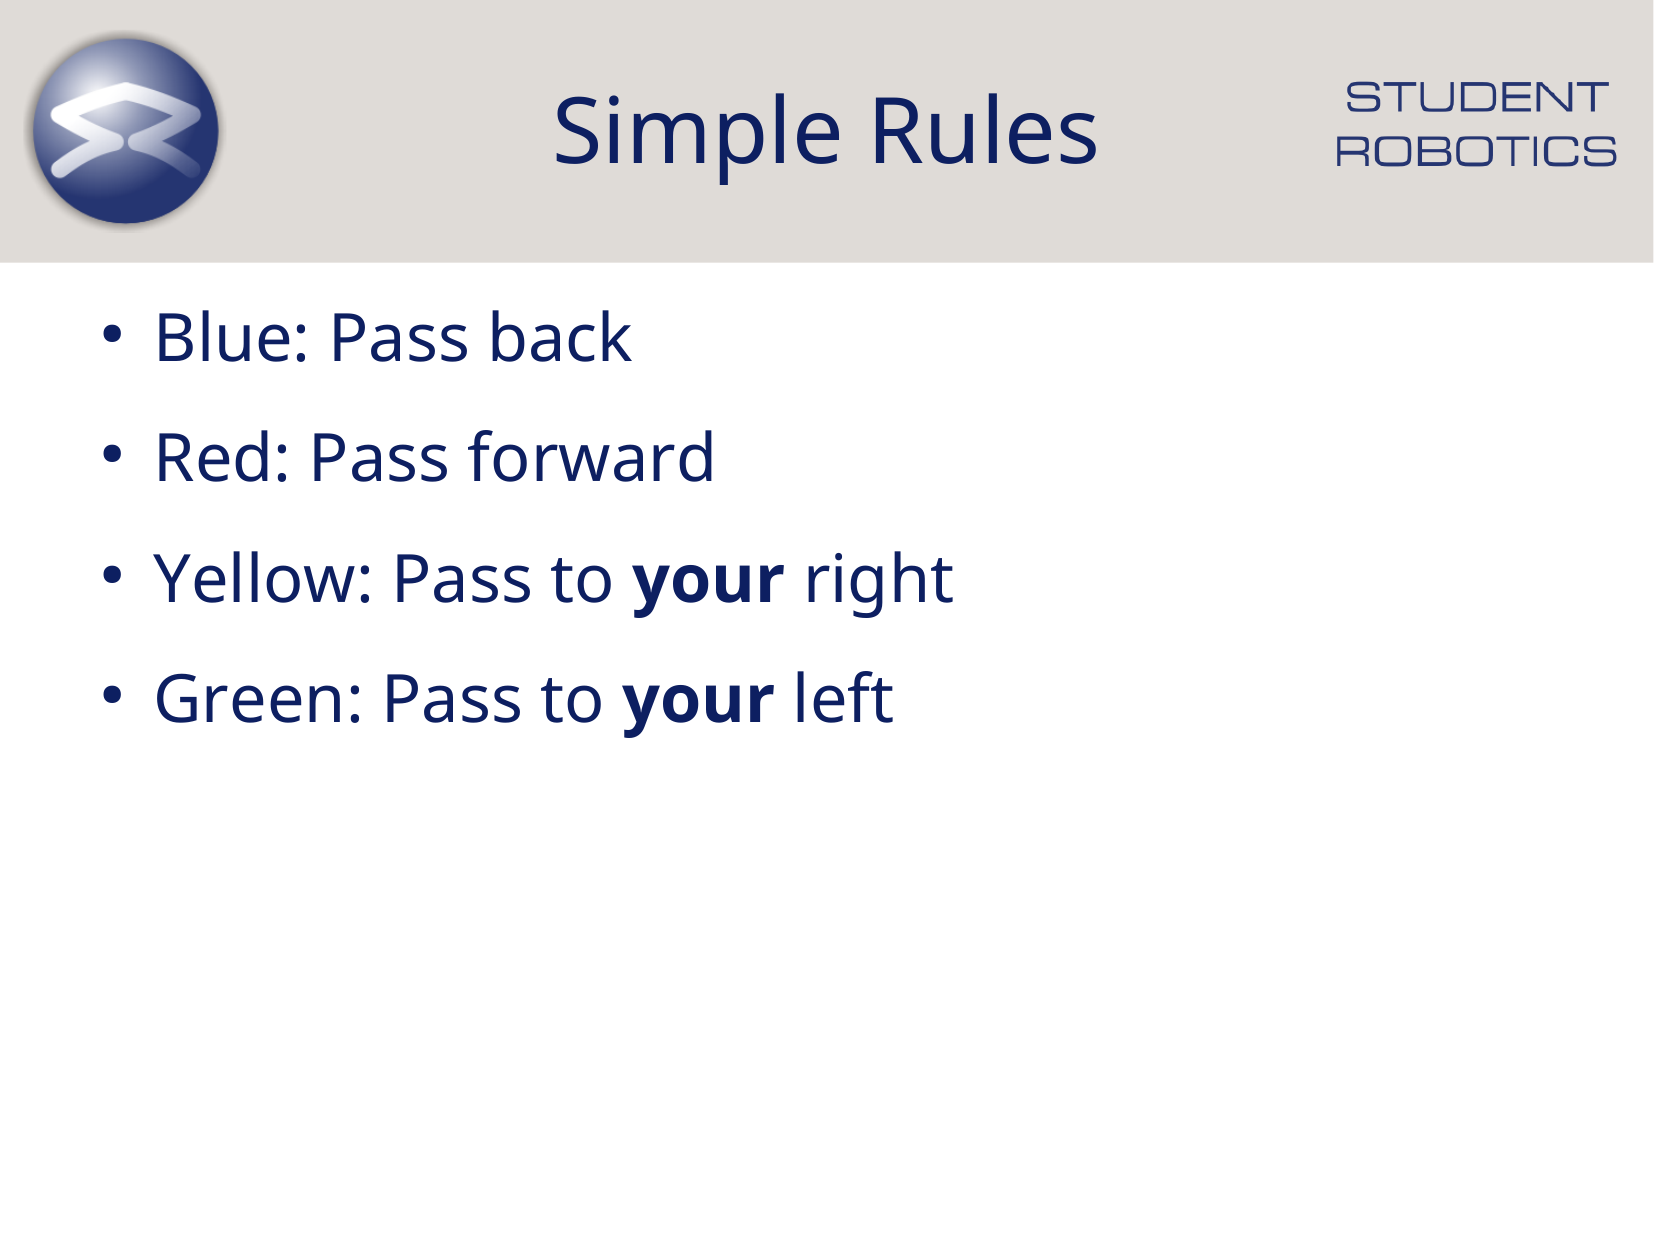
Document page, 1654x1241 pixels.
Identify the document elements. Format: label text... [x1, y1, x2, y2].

title Simple Rules [82, 0, 1571, 257]
picture [1571, 68, 1633, 174]
picture [9, 19, 82, 245]
list Blue: Pass back Red: Pass forward Yellow: Pass to your right Green: Pass to your left [82, 290, 1571, 1109]
